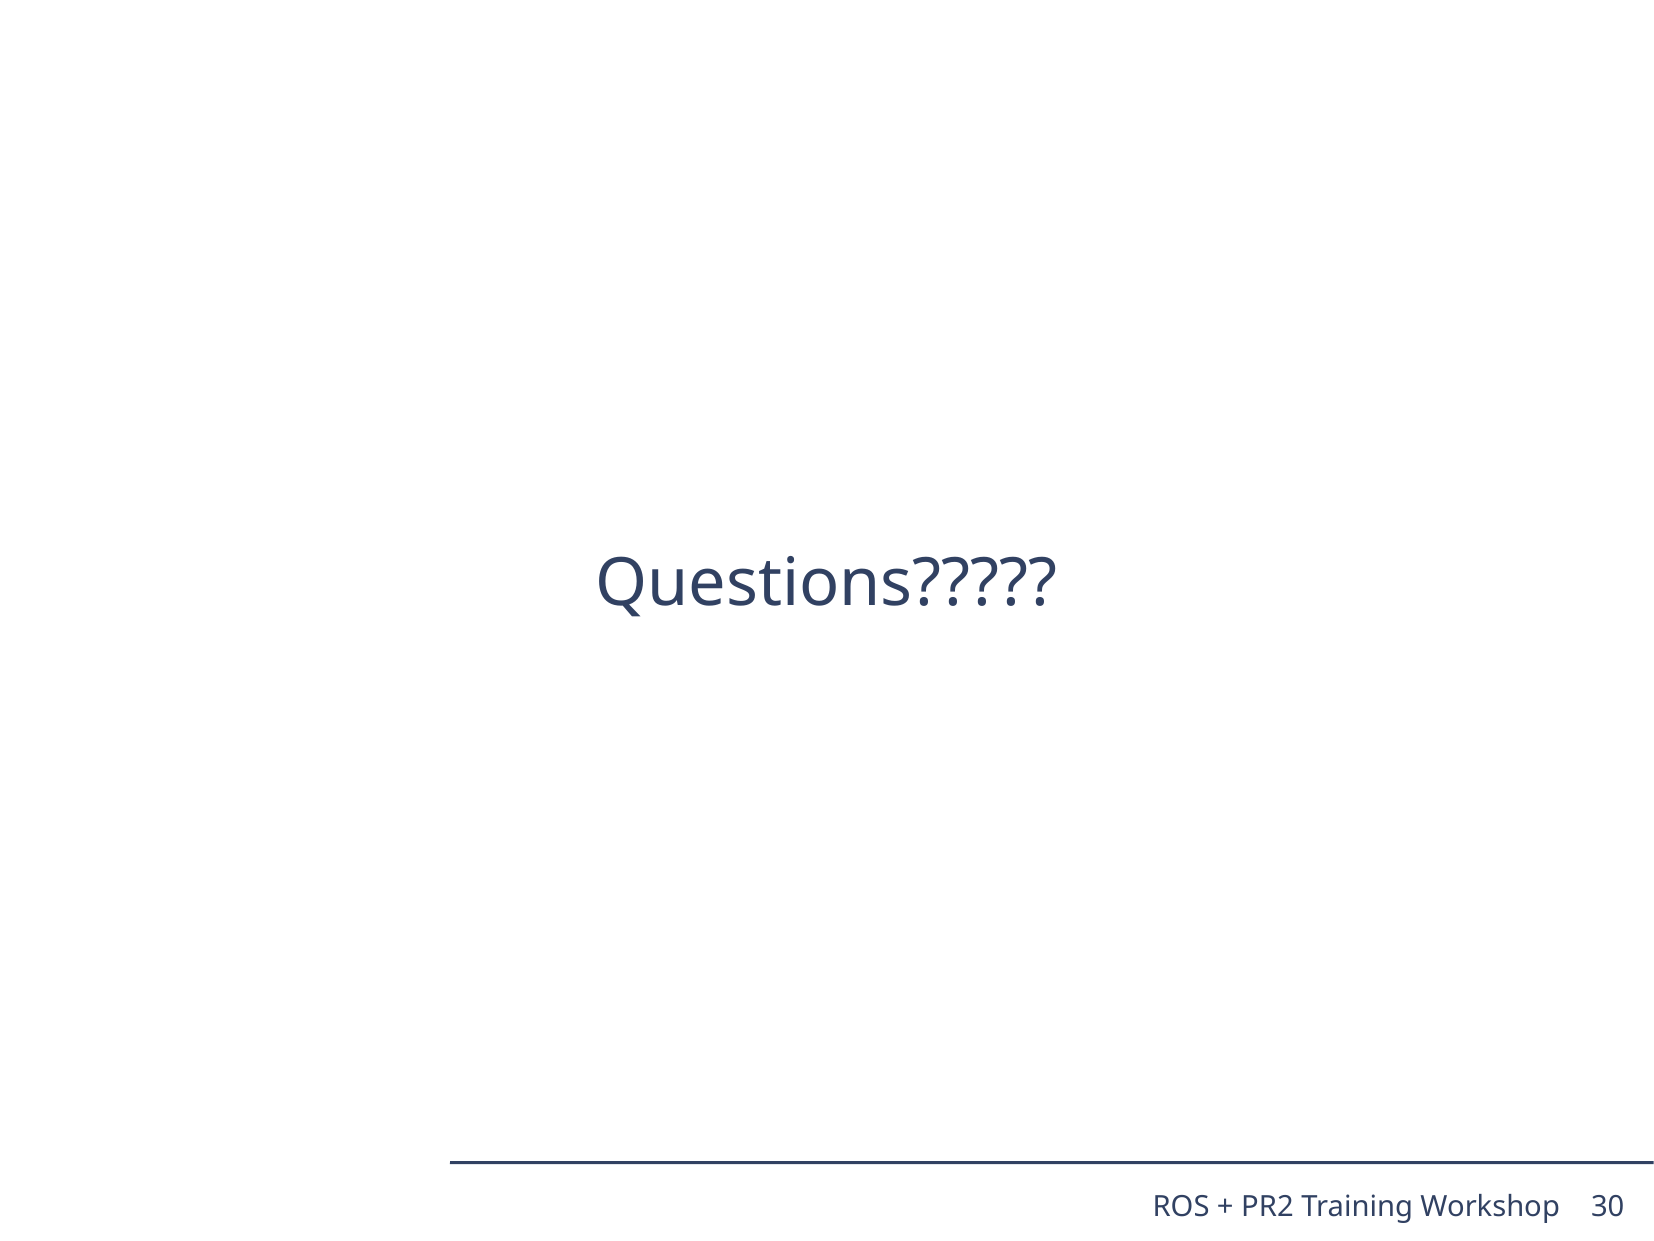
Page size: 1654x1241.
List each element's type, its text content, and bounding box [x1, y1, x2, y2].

subtitle Questions????? [82, 56, 1571, 1102]
